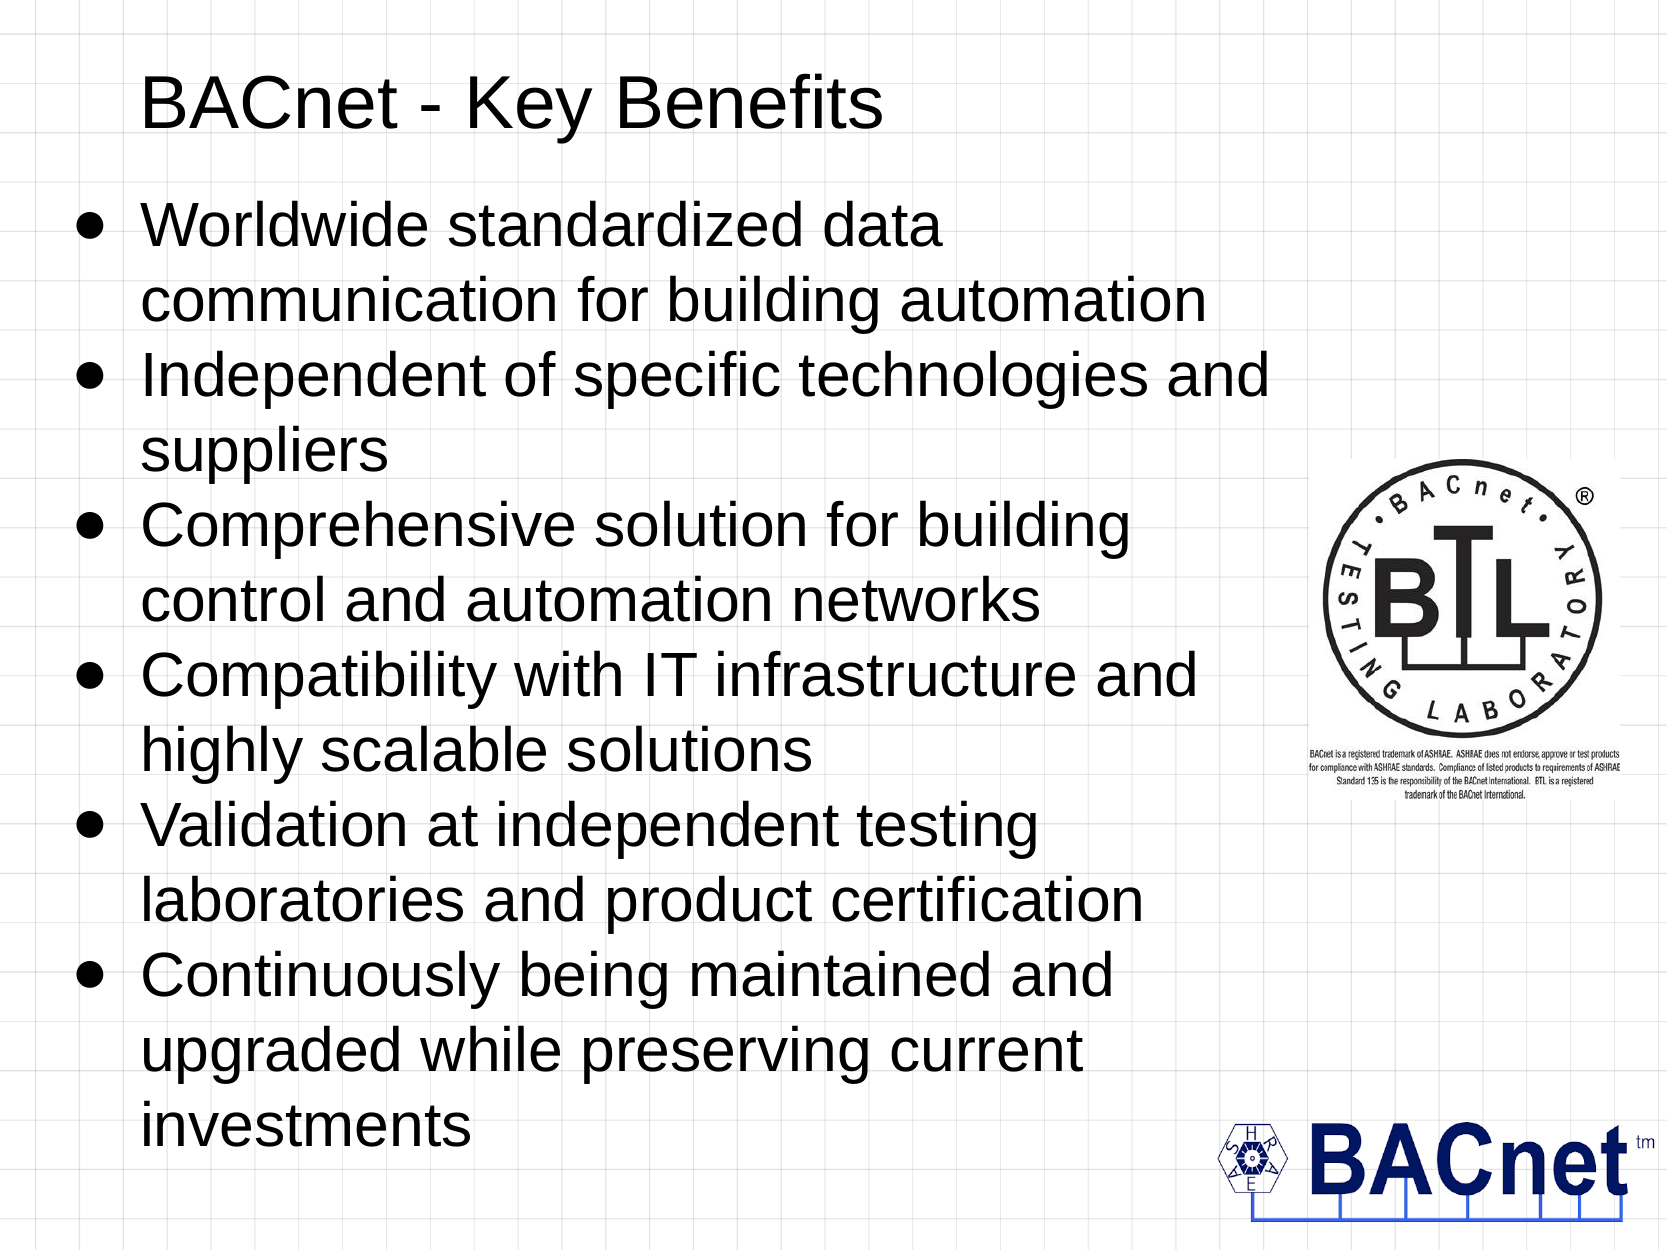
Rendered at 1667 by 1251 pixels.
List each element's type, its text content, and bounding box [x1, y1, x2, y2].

picture [0, 0, 1667, 1250]
list Worldwide standardized data communication for building automation Independent of specific technologies and suppliers Comprehensive solution for building control and automation networks Compatibility with IT infrastructure and highly scalable solutions Validation at independent testing laboratories and product certification Continuously being maintained and upgraded while preserving current investments [50, 169, 1310, 1090]
title BACnet - Key Benefits [133, 47, 1630, 170]
